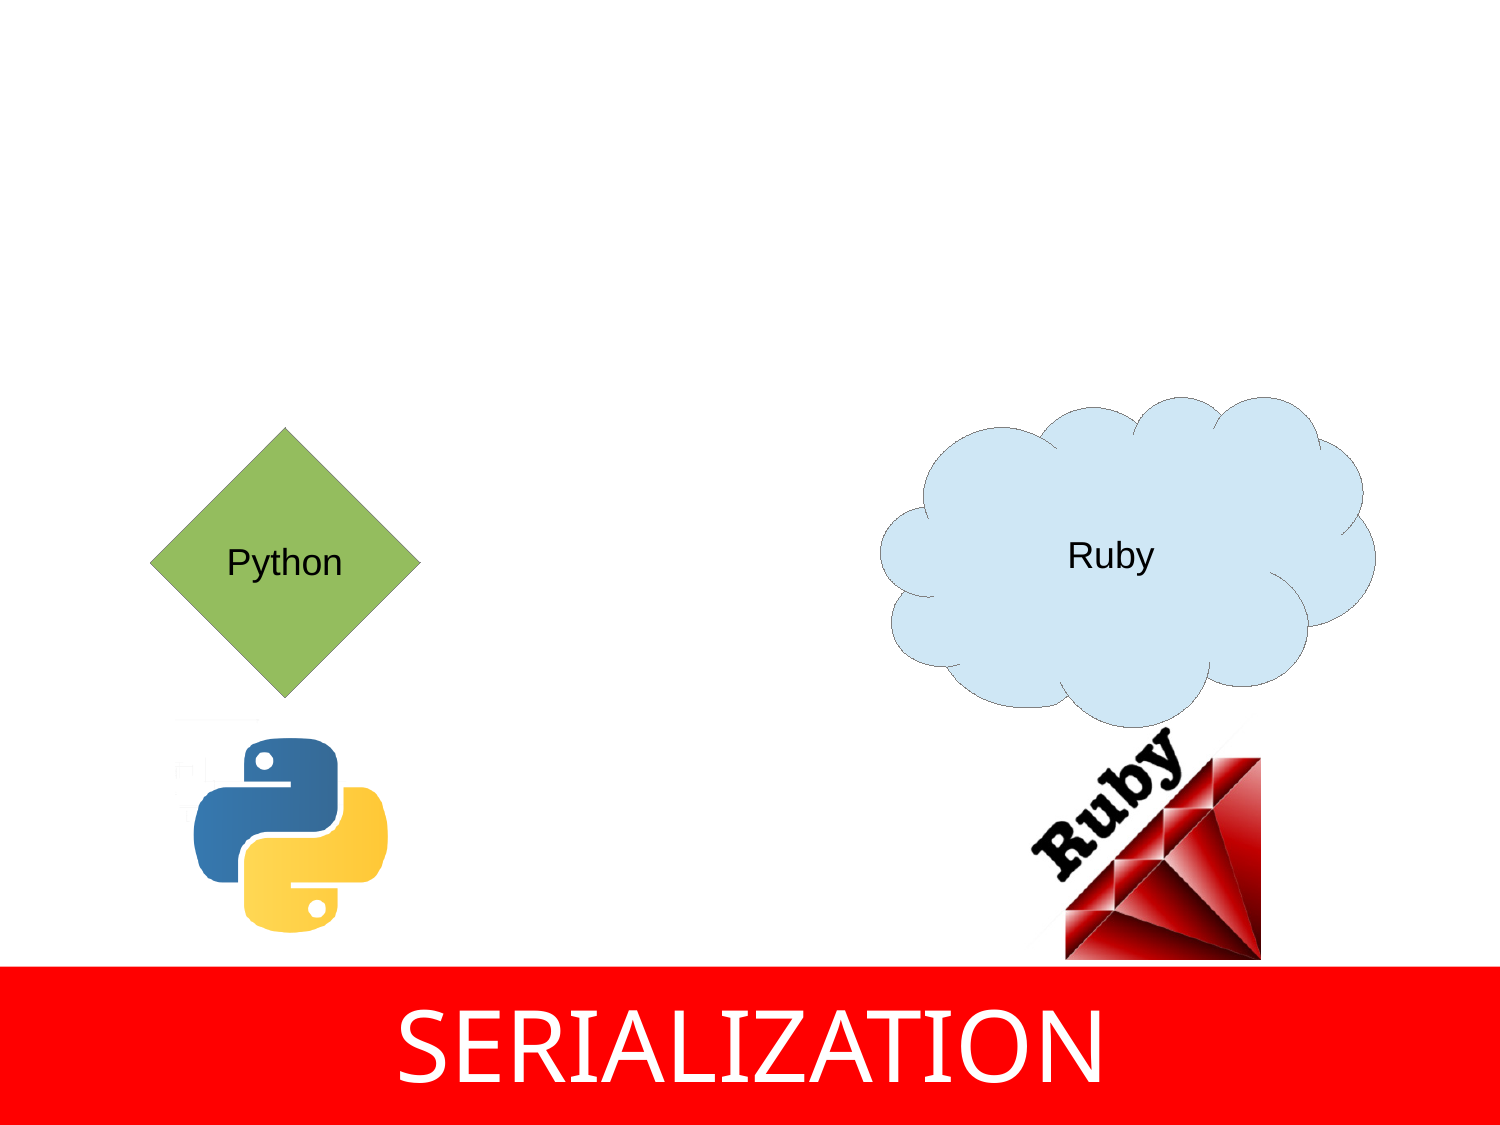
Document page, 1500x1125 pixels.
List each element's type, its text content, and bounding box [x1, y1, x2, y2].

text_box Ruby [880, 397, 1376, 728]
text_box Python [150, 427, 421, 698]
list SERIALIZATION [28, 974, 1478, 1111]
picture [175, 719, 406, 951]
picture [1015, 706, 1261, 961]
